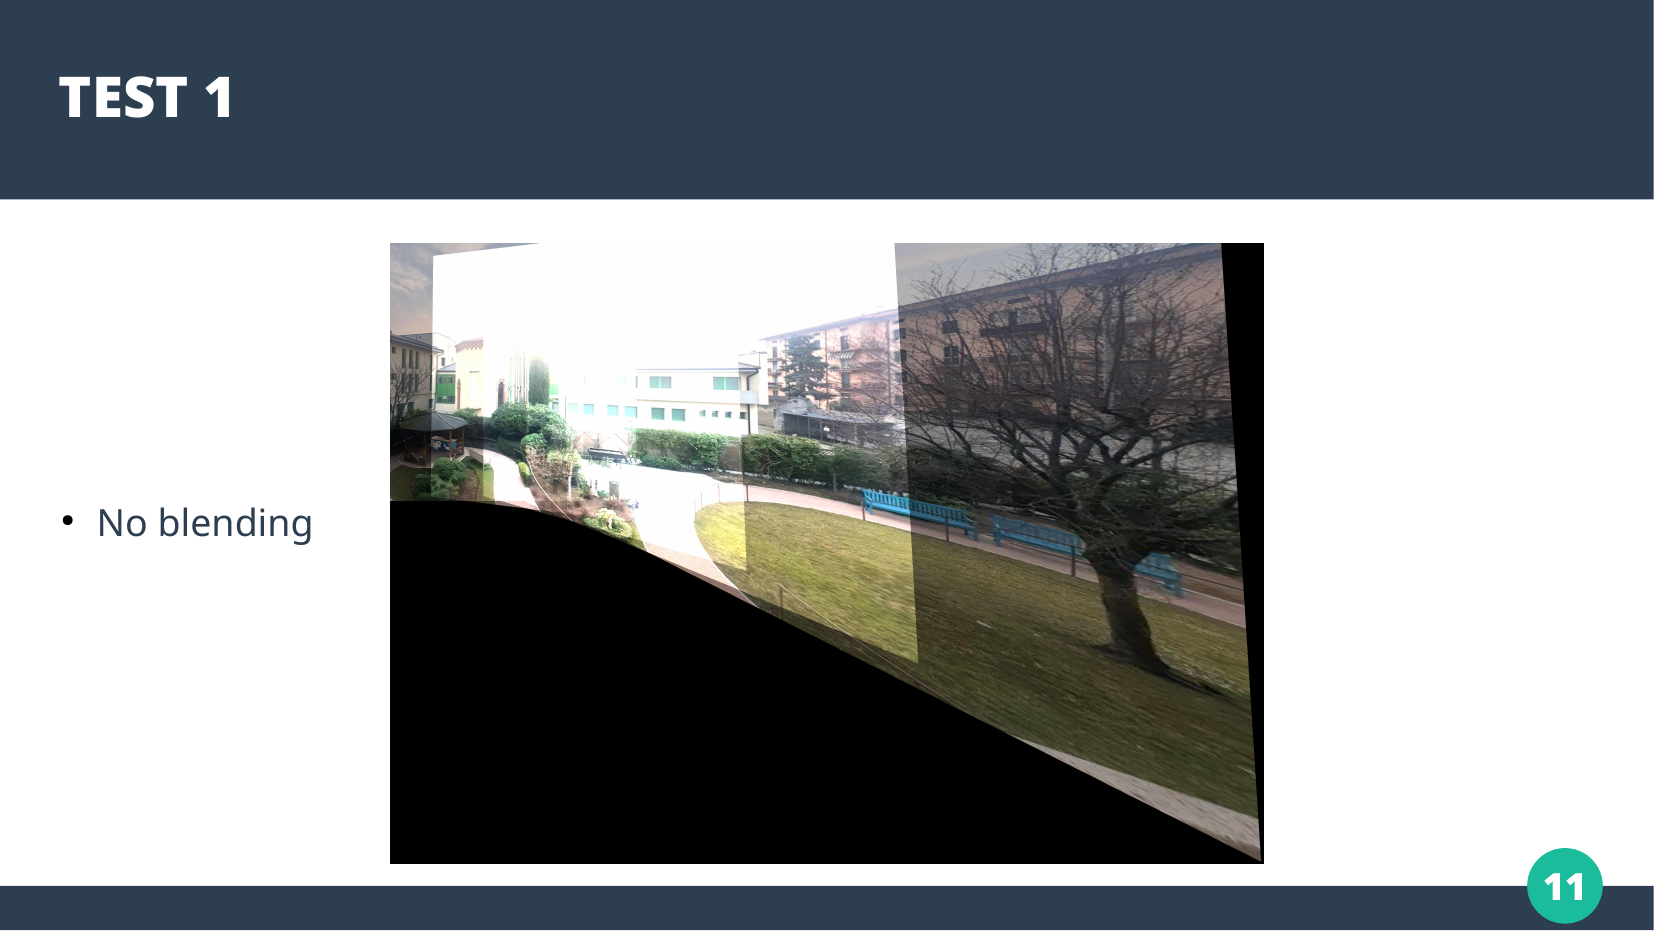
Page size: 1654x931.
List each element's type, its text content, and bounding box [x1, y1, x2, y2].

text_box No blending [37, 443, 338, 601]
title TEST 1 [59, 37, 1595, 155]
picture [390, 243, 1264, 864]
